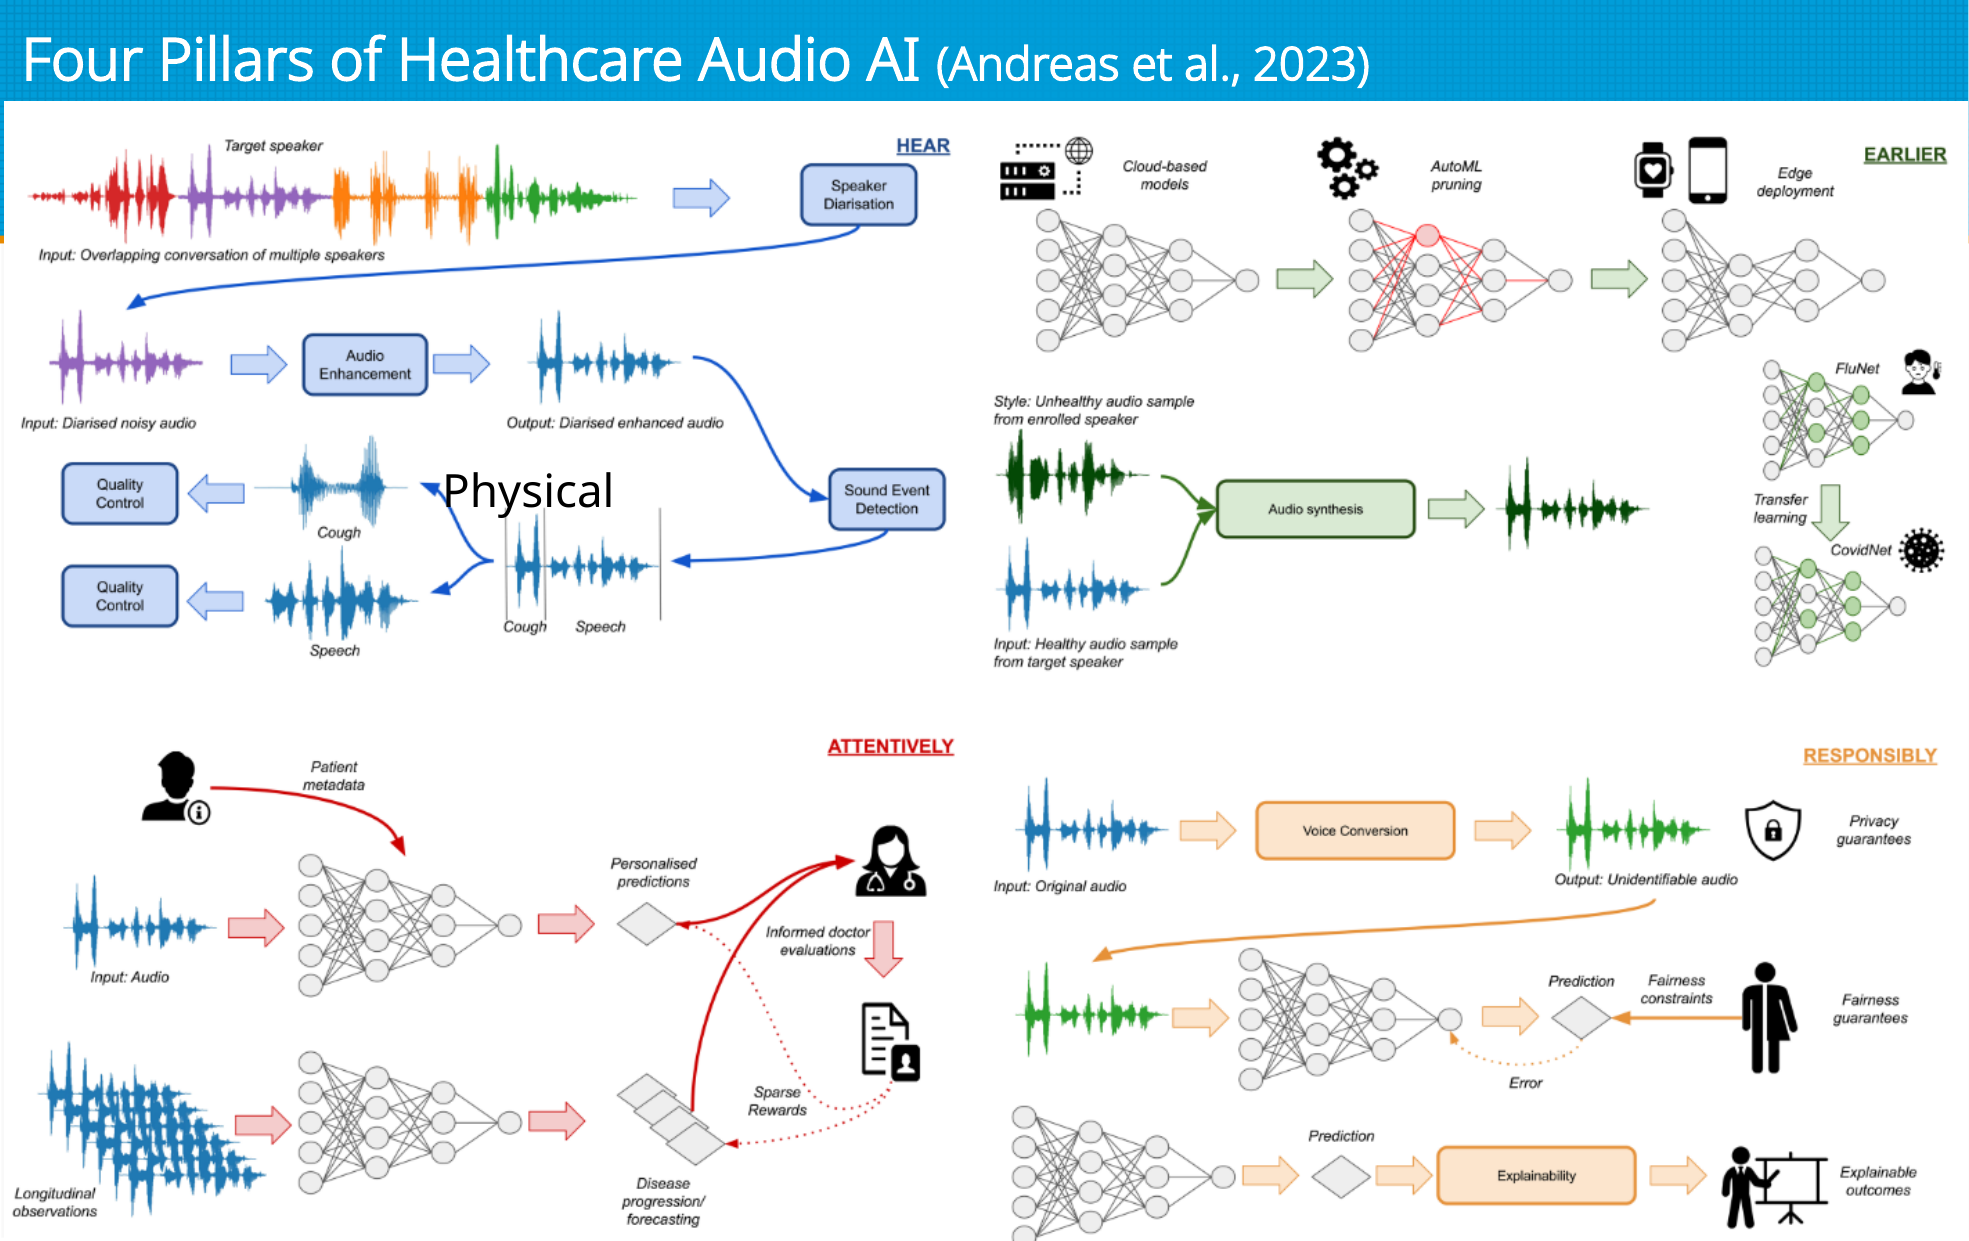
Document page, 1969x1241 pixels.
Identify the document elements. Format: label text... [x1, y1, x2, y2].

title Four Pillars of Healthcare Audio AI (Andreas et al., 2023) [21, 14, 1793, 98]
text_box Physical [436, 457, 814, 523]
picture [0, 102, 1969, 1241]
